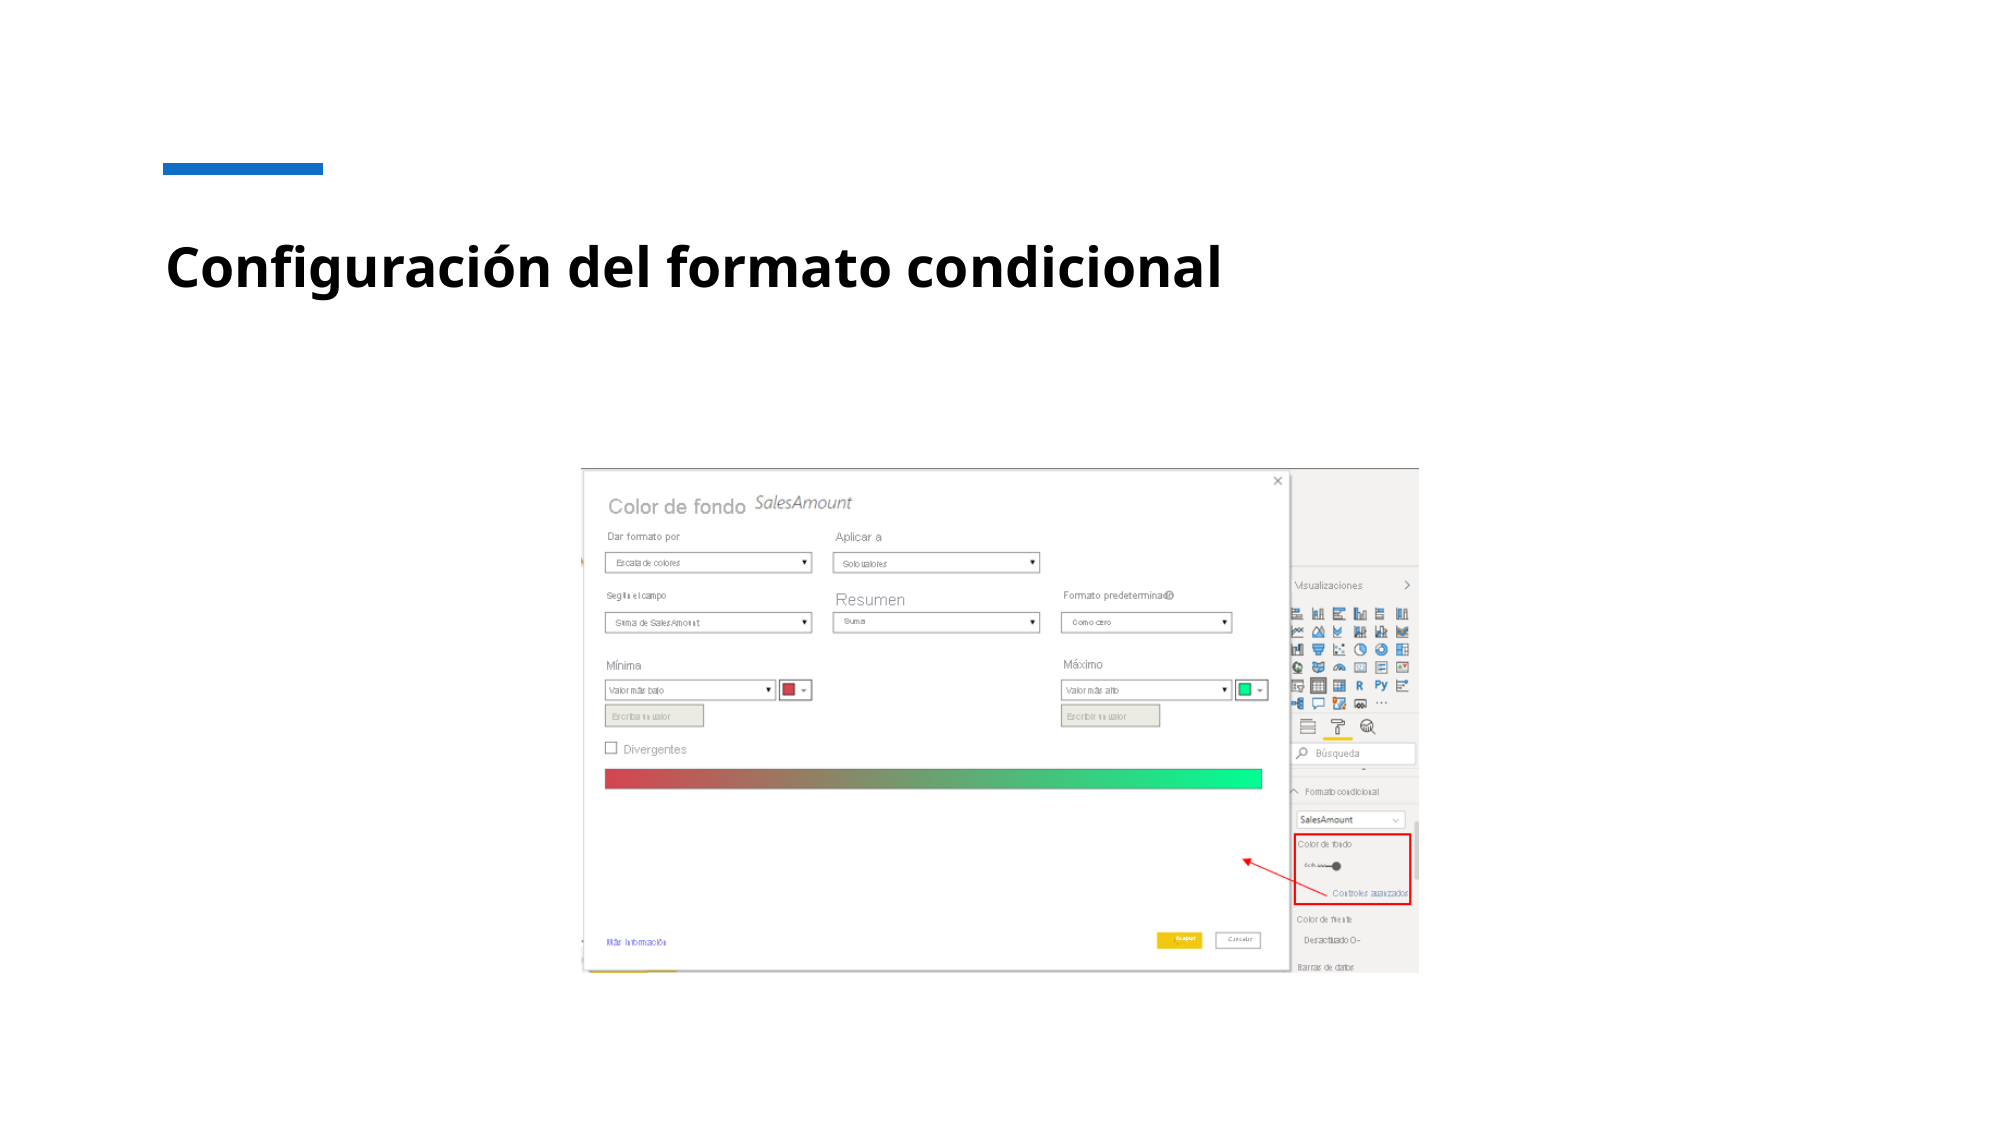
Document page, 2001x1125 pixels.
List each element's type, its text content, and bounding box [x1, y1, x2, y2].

picture [581, 467, 1419, 975]
title Configuración del formato condicional [150, 224, 1851, 441]
